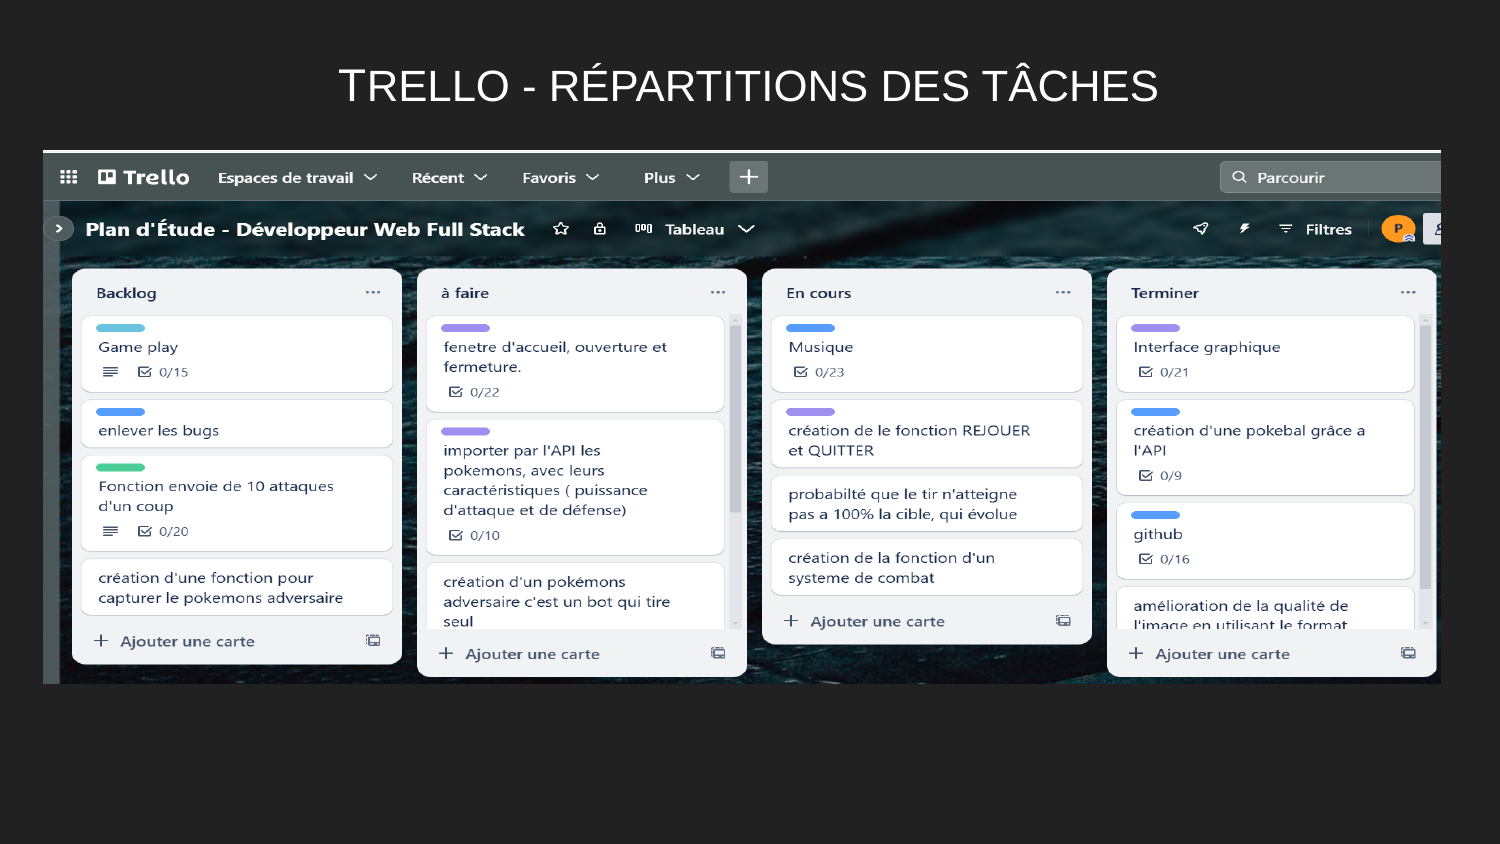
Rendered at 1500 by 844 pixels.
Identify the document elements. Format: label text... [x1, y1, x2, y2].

text_box TRELLO - RÉPARTITIONS DES TÂCHES [94, 40, 1405, 126]
picture [43, 150, 1441, 684]
